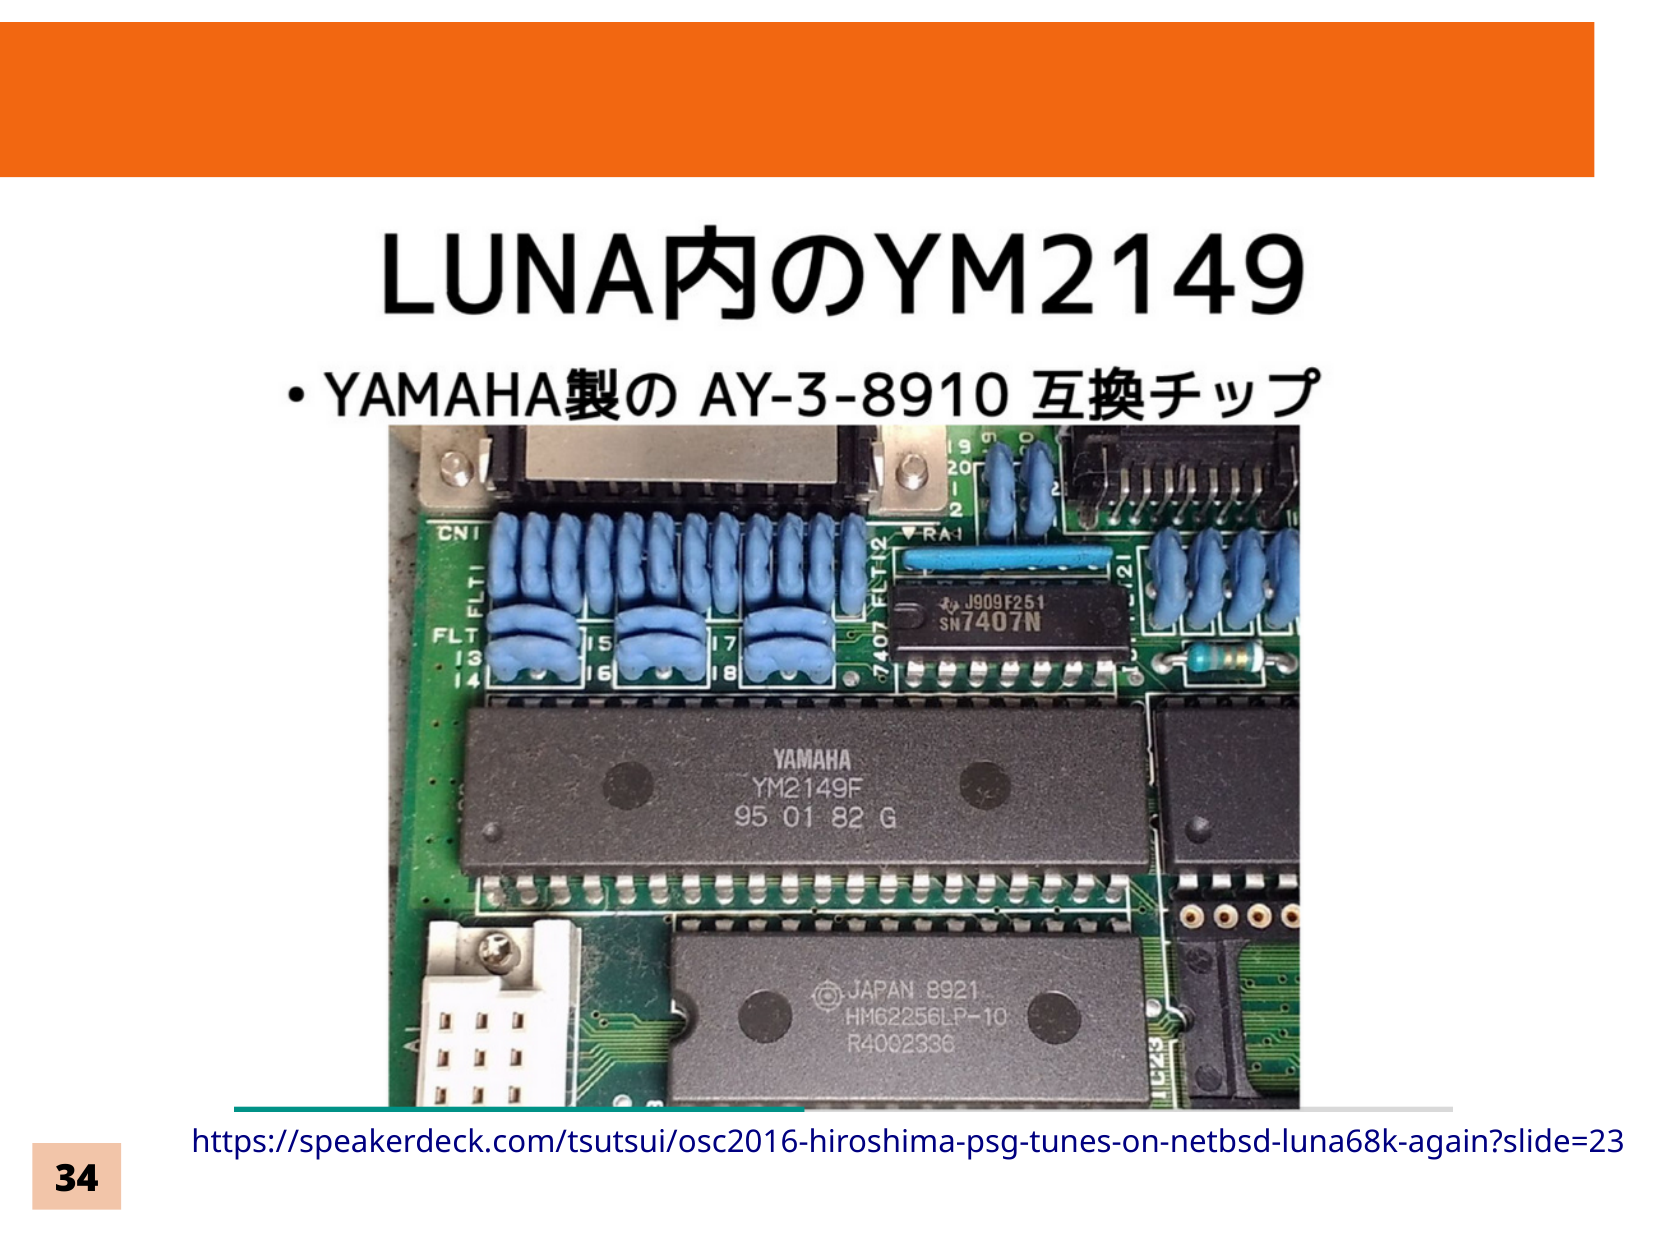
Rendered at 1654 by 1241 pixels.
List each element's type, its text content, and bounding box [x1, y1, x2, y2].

text_box https://speakerdeck.com/tsutsui/osc2016-hiroshima-psg-tunes-on-netbsd-luna68k-again?slide=23 [0, 1111, 1642, 1182]
picture [234, 191, 1453, 1111]
